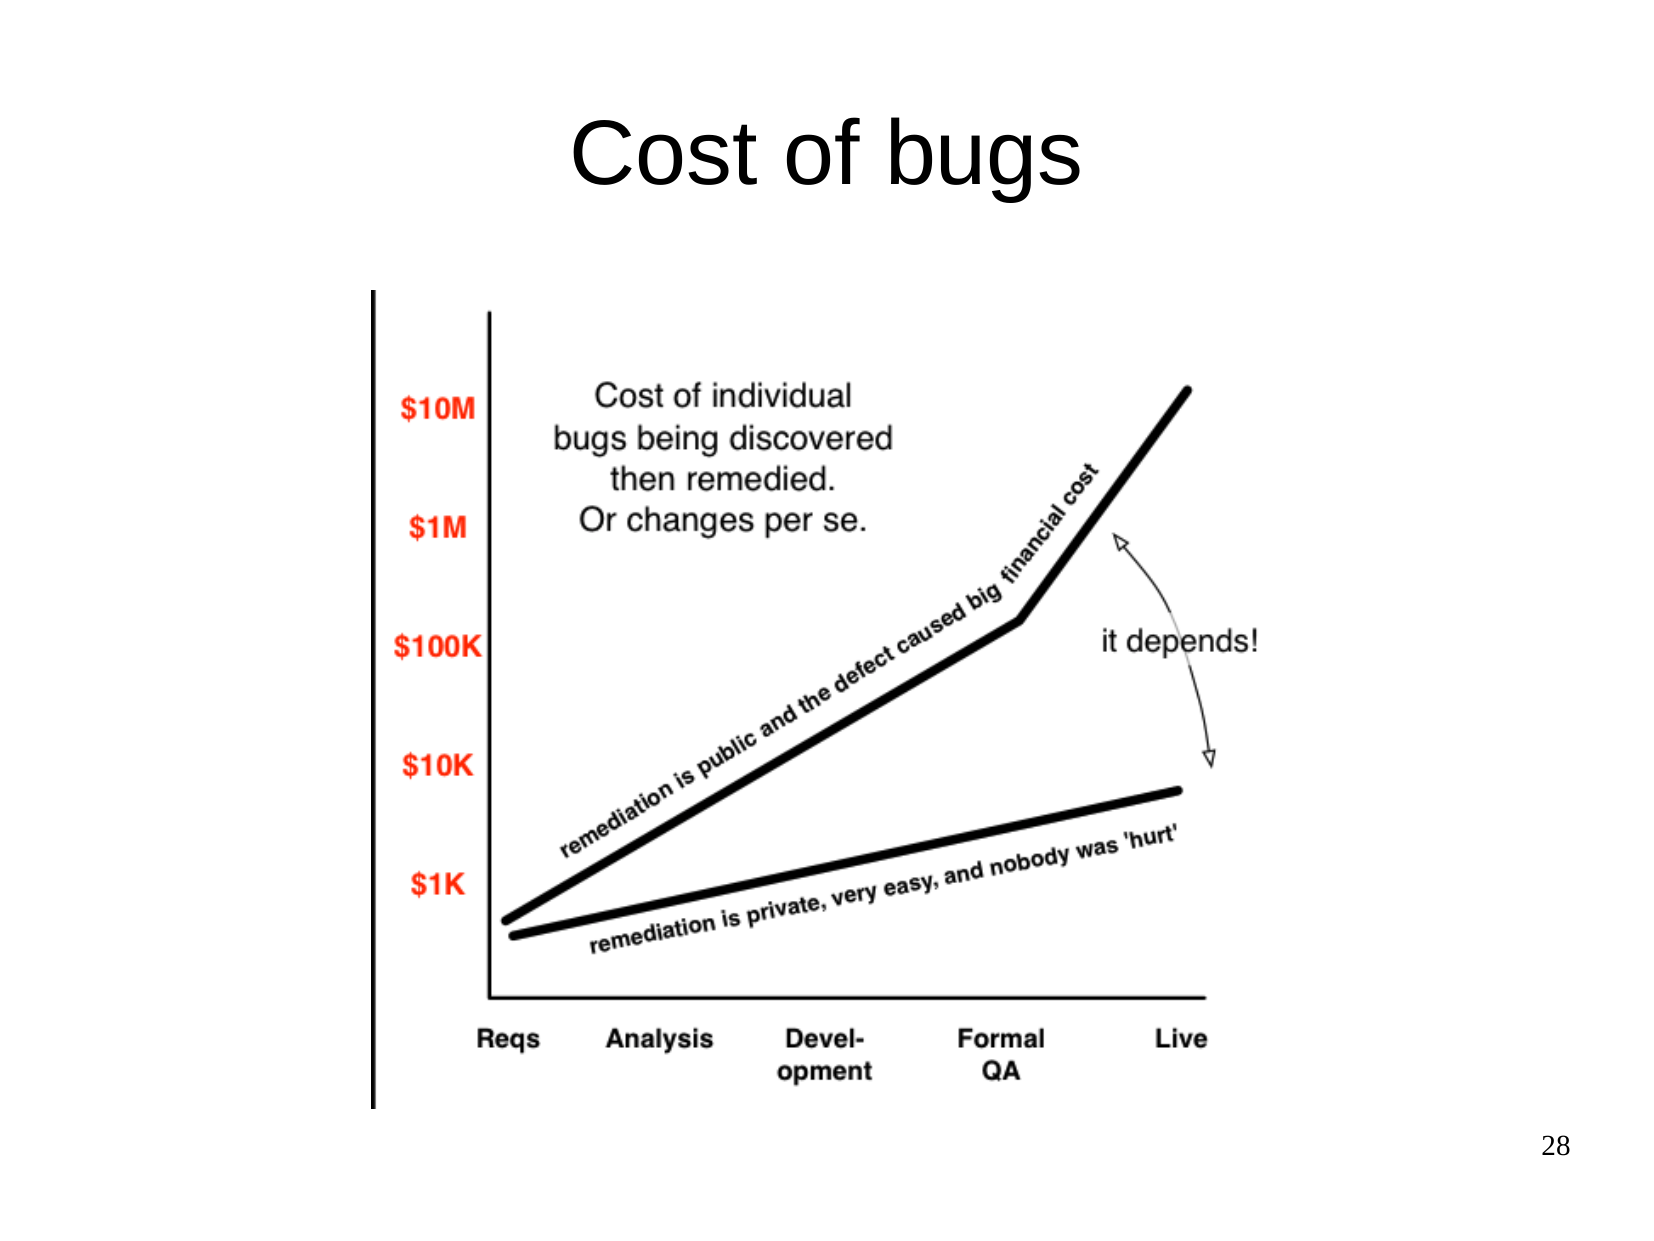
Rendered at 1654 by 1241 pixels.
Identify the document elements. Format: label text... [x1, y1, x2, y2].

title Cost of bugs [82, 49, 1571, 257]
picture [371, 290, 1282, 1109]
